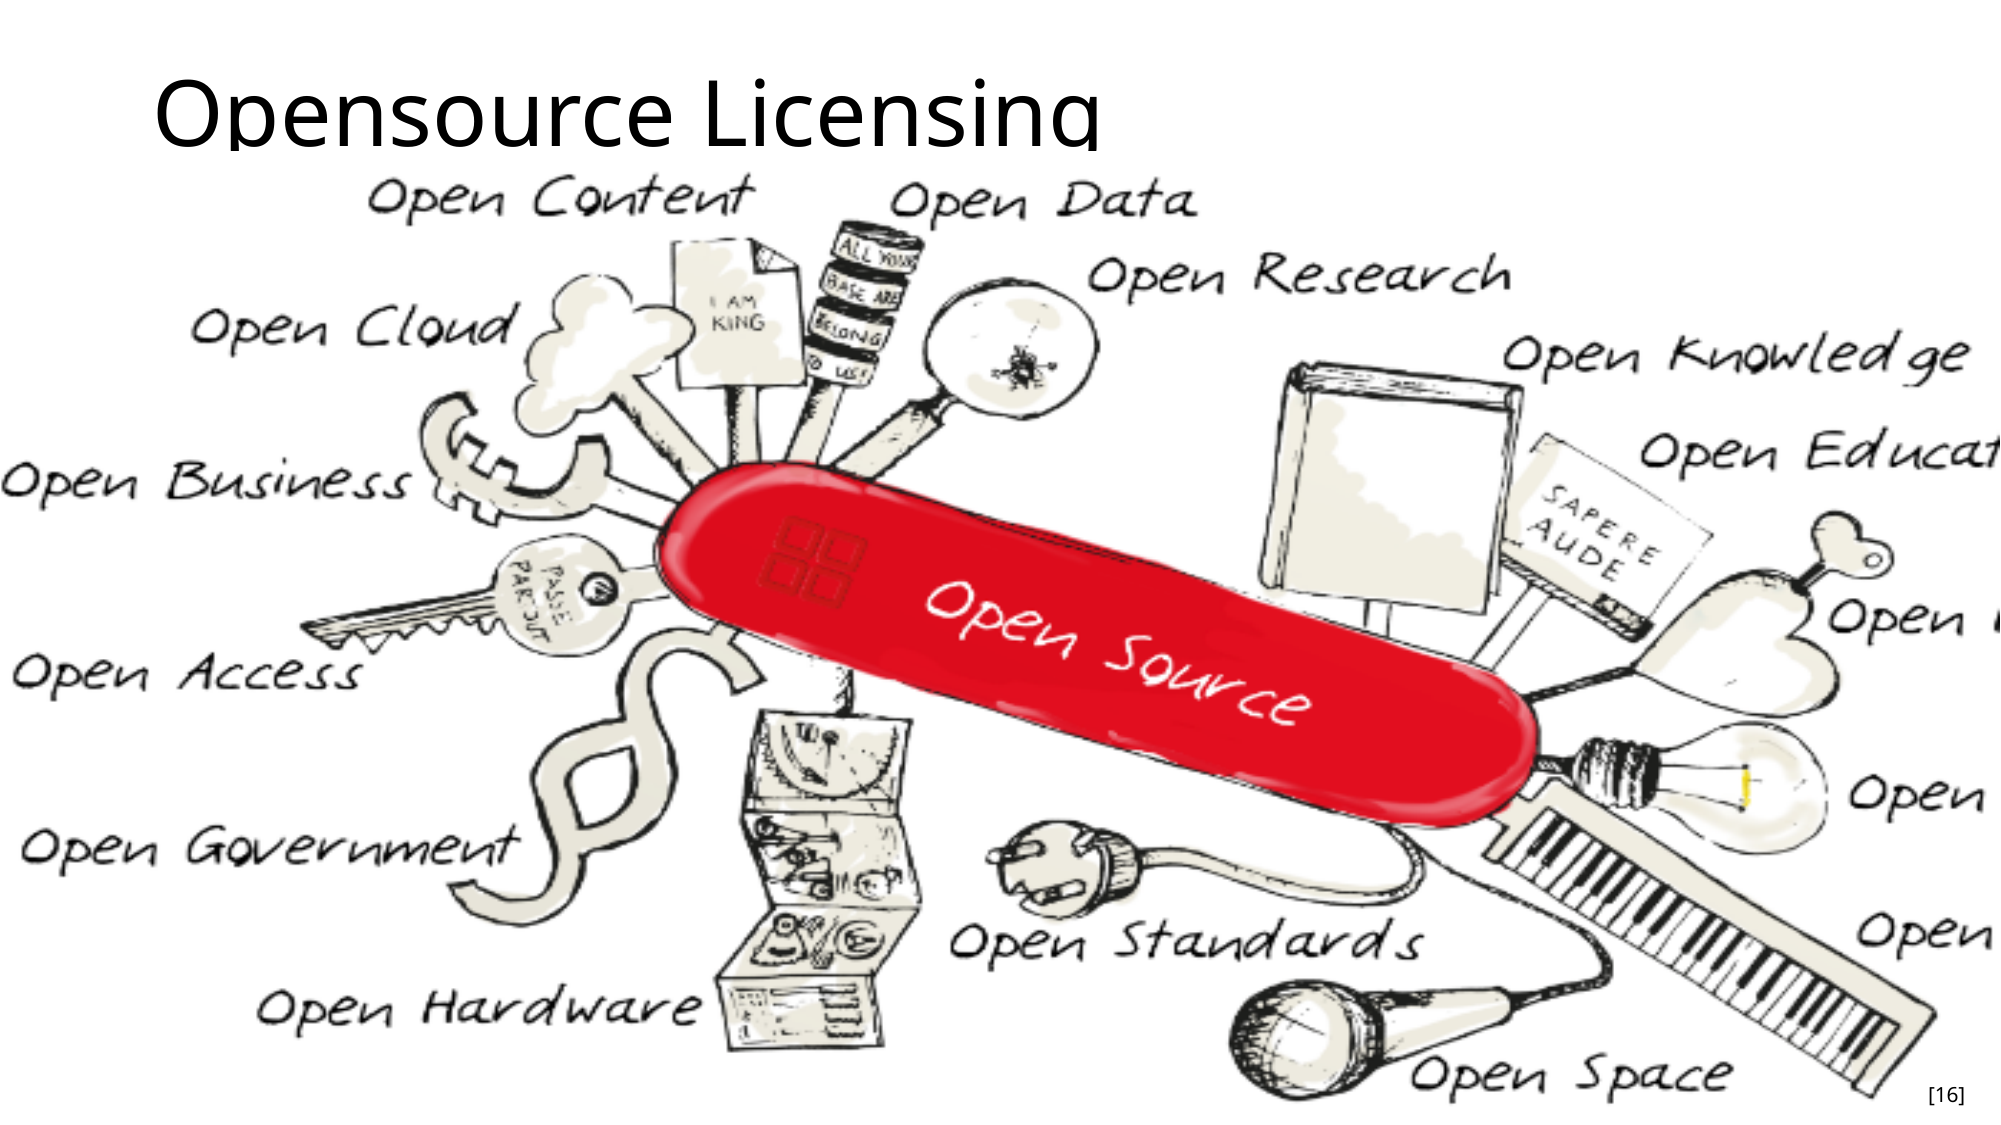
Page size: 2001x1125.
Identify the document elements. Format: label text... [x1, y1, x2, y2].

title Opensource Licensing [137, 59, 1863, 151]
title [16] [1913, 1077, 2000, 1111]
picture [0, 151, 2000, 1125]
